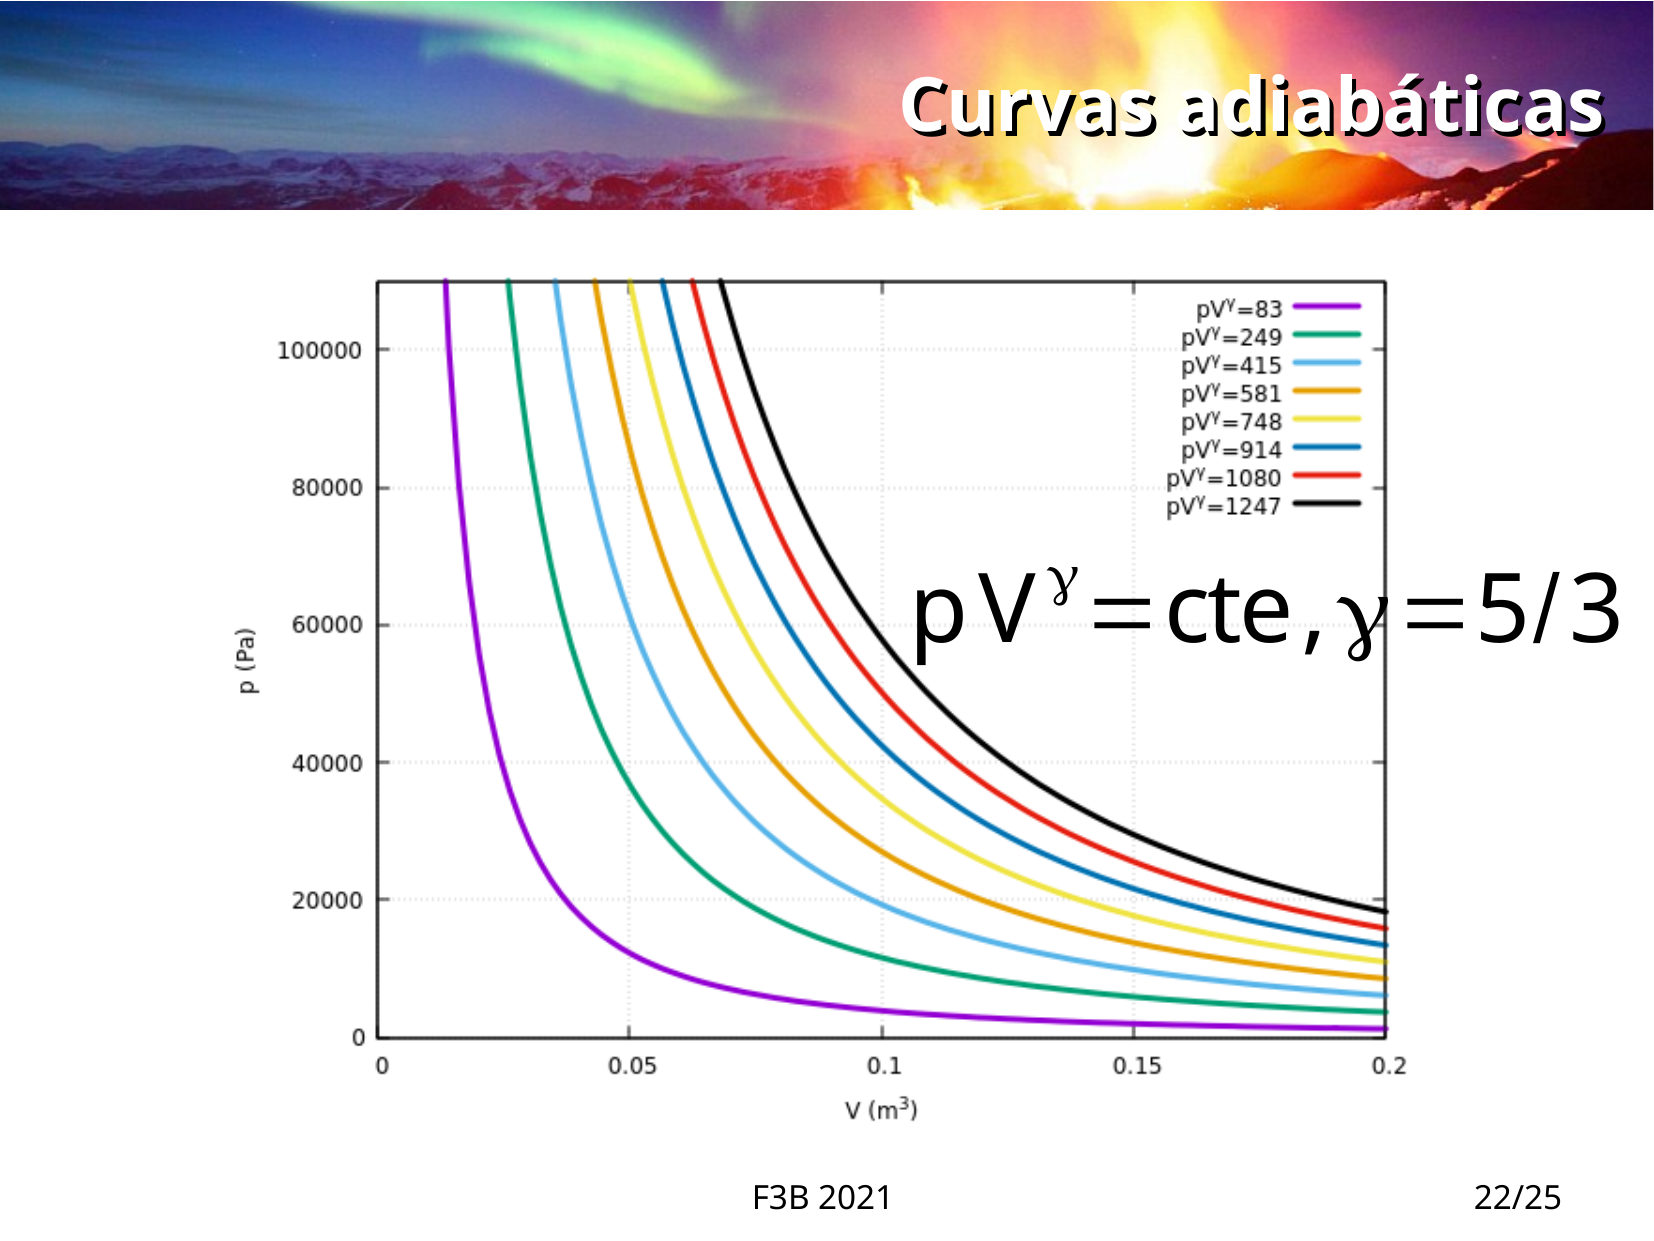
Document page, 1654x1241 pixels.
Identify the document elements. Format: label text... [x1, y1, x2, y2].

picture [0, 1, 1654, 210]
title Curvas adiabáticas [45, 15, 1606, 191]
picture [224, 254, 1425, 1156]
chart [903, 549, 1629, 667]
